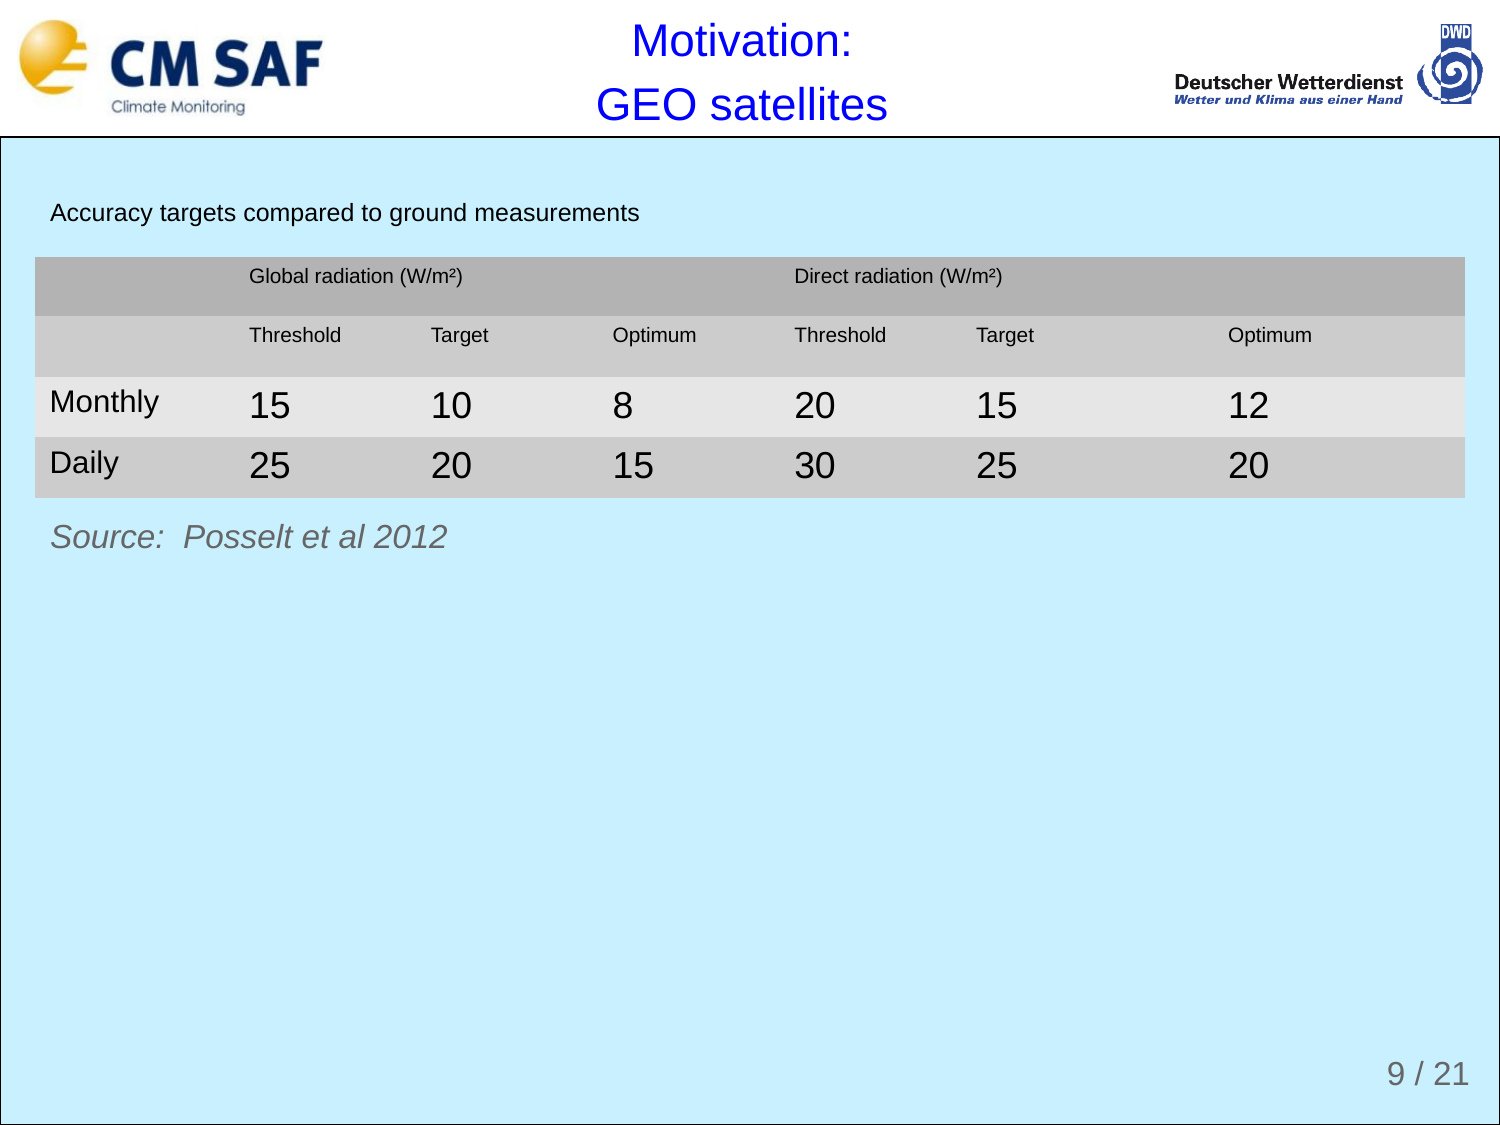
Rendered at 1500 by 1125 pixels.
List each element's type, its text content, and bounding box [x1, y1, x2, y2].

table_cell [35, 316, 234, 377]
table_cell 30 [780, 437, 961, 498]
table_cell 8 [598, 377, 780, 437]
table_cell 15 [961, 377, 1213, 437]
table_header Global radiation (W/m²) [234, 257, 780, 316]
table_cell Target [961, 316, 1213, 377]
table_cell 15 [234, 377, 416, 437]
table_cell Optimum [1213, 316, 1465, 377]
table_cell 20 [780, 377, 961, 437]
table_header Direct radiation (W/m²) [780, 257, 1465, 316]
table_cell 10 [416, 377, 598, 437]
table_cell Daily [35, 437, 234, 498]
table_cell 15 [598, 437, 780, 498]
table_cell Threshold [234, 316, 416, 377]
text_box Motivation: GEO satellites [313, 1, 1172, 81]
table_header [35, 257, 234, 316]
table_cell Threshold [780, 316, 961, 377]
table_cell 25 [961, 437, 1213, 498]
text_box Source: Posselt et al 2012 [35, 498, 898, 568]
picture [17, 19, 325, 117]
picture [1175, 24, 1483, 104]
table_cell 25 [234, 437, 416, 498]
list Accuracy targets compared to ground measurements [35, 174, 855, 257]
table_cell 12 [1213, 377, 1465, 437]
table_cell 20 [1213, 437, 1465, 498]
table_cell Target [416, 316, 598, 377]
table_cell Monthly [35, 377, 234, 437]
table_cell Optimum [598, 316, 780, 377]
table_cell 20 [416, 437, 598, 498]
